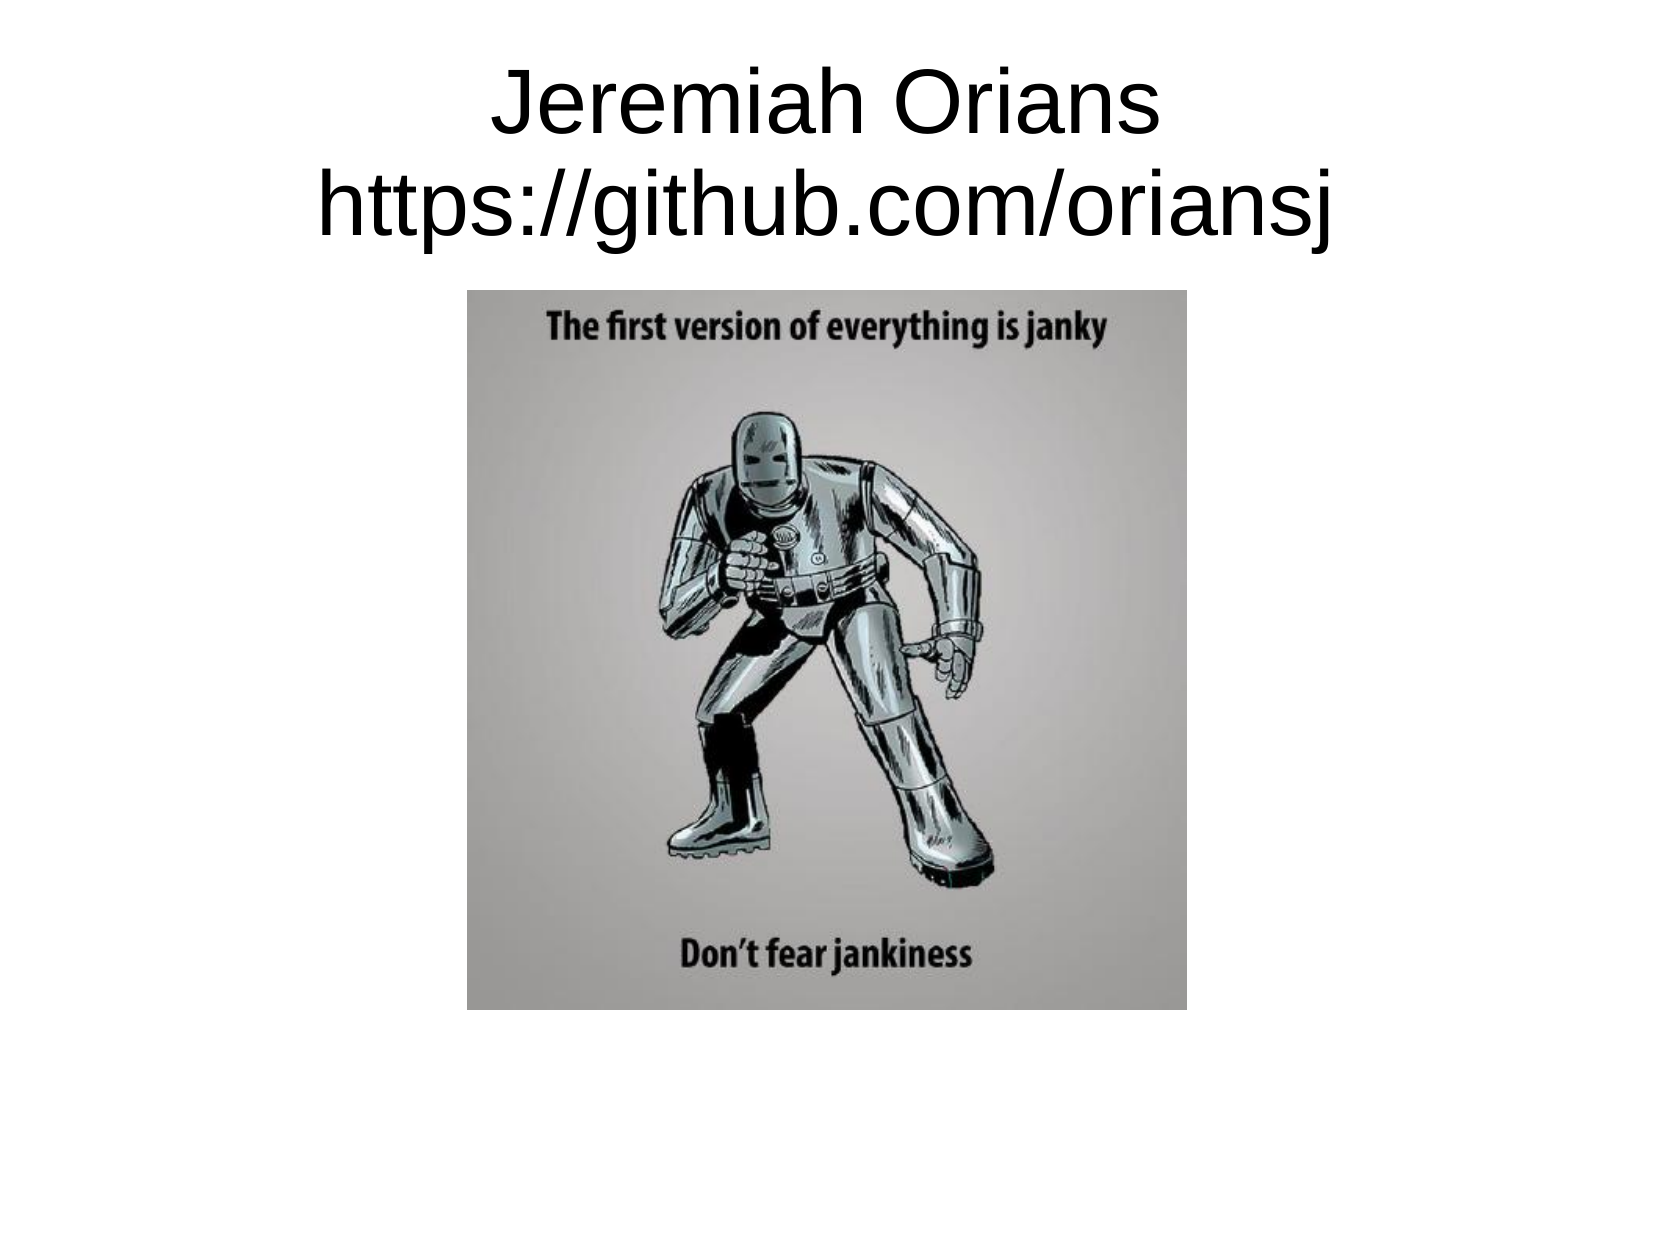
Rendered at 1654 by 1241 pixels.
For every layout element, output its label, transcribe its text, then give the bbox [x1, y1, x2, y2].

title Jeremiah Orians https://github.com/oriansj [82, 49, 1571, 257]
picture [467, 290, 1187, 1010]
